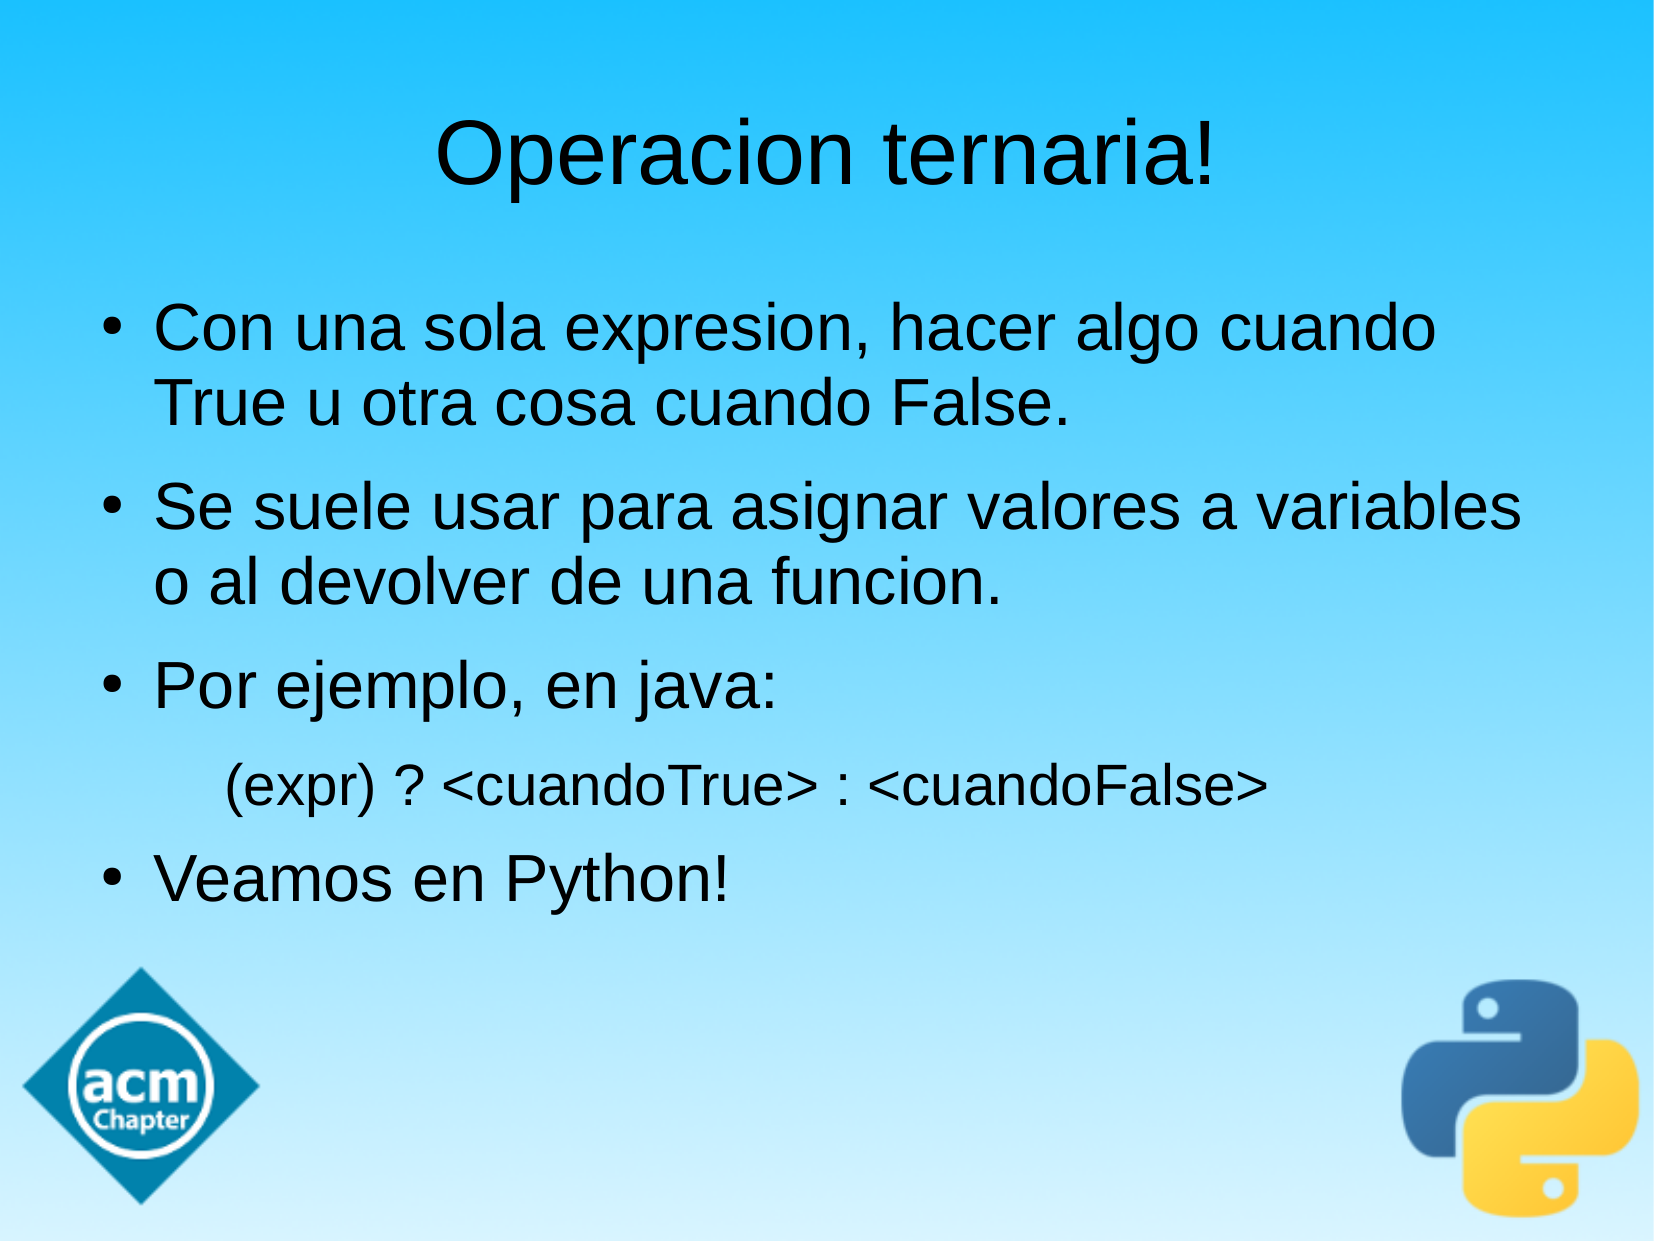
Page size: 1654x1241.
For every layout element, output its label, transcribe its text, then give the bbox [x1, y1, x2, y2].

title Operacion ternaria! [82, 49, 1571, 257]
picture [0, 0, 1654, 1241]
list Con una sola expresion, hacer algo cuando True u otra cosa cuando False. Se suele usar para asignar valores a variables o al devolver de una funcion. Por ejemplo, en java: (expr) ? <cuandoTrue> : <cuandoFalse> Veamos en Python! [82, 290, 1571, 1010]
